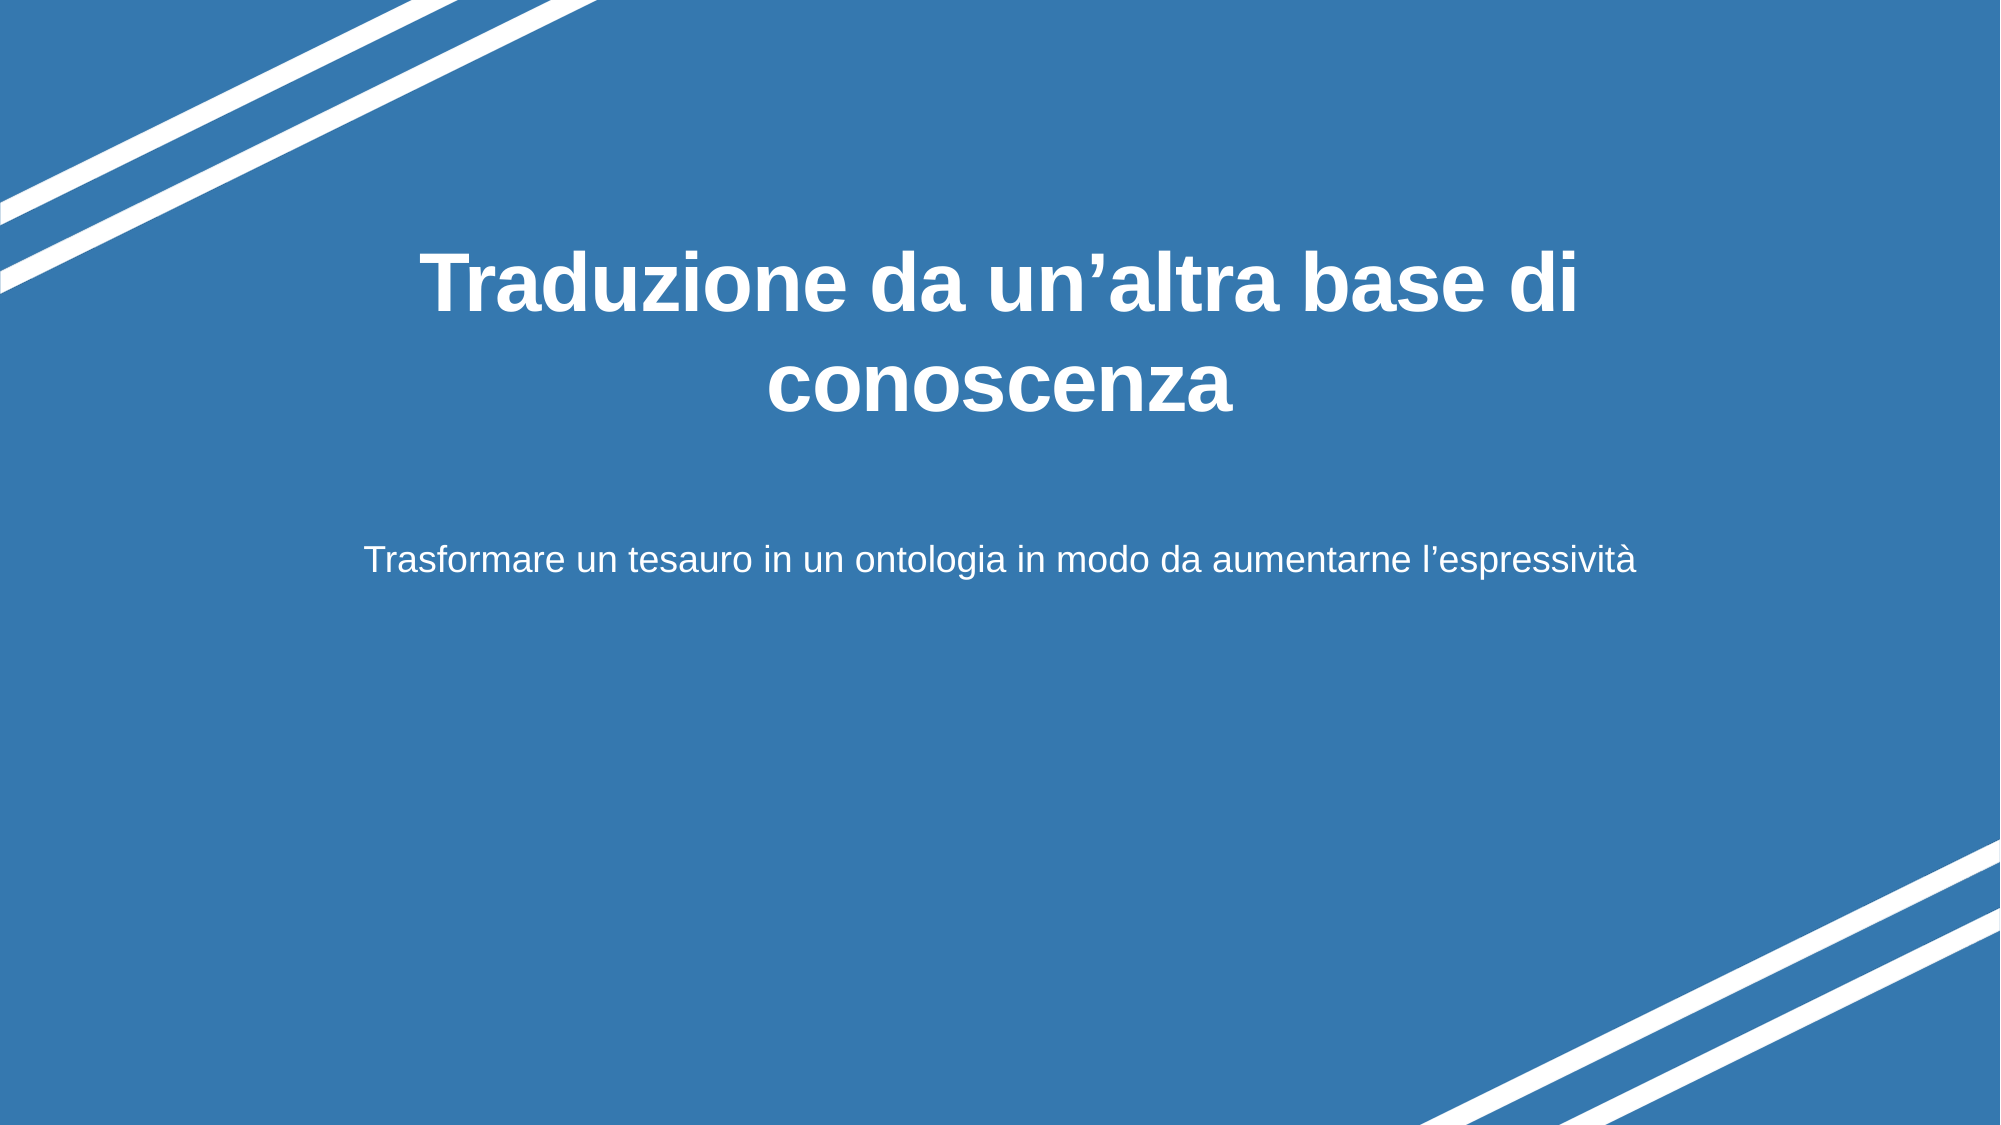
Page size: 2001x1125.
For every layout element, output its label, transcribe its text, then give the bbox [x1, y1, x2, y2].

picture [0, 0, 2000, 1125]
list Trasformare un tesauro in un ontologia in modo da aumentarne l’espressività [360, 534, 1640, 787]
title Traduzione da un’altra base di conoscenza [250, 327, 1750, 429]
